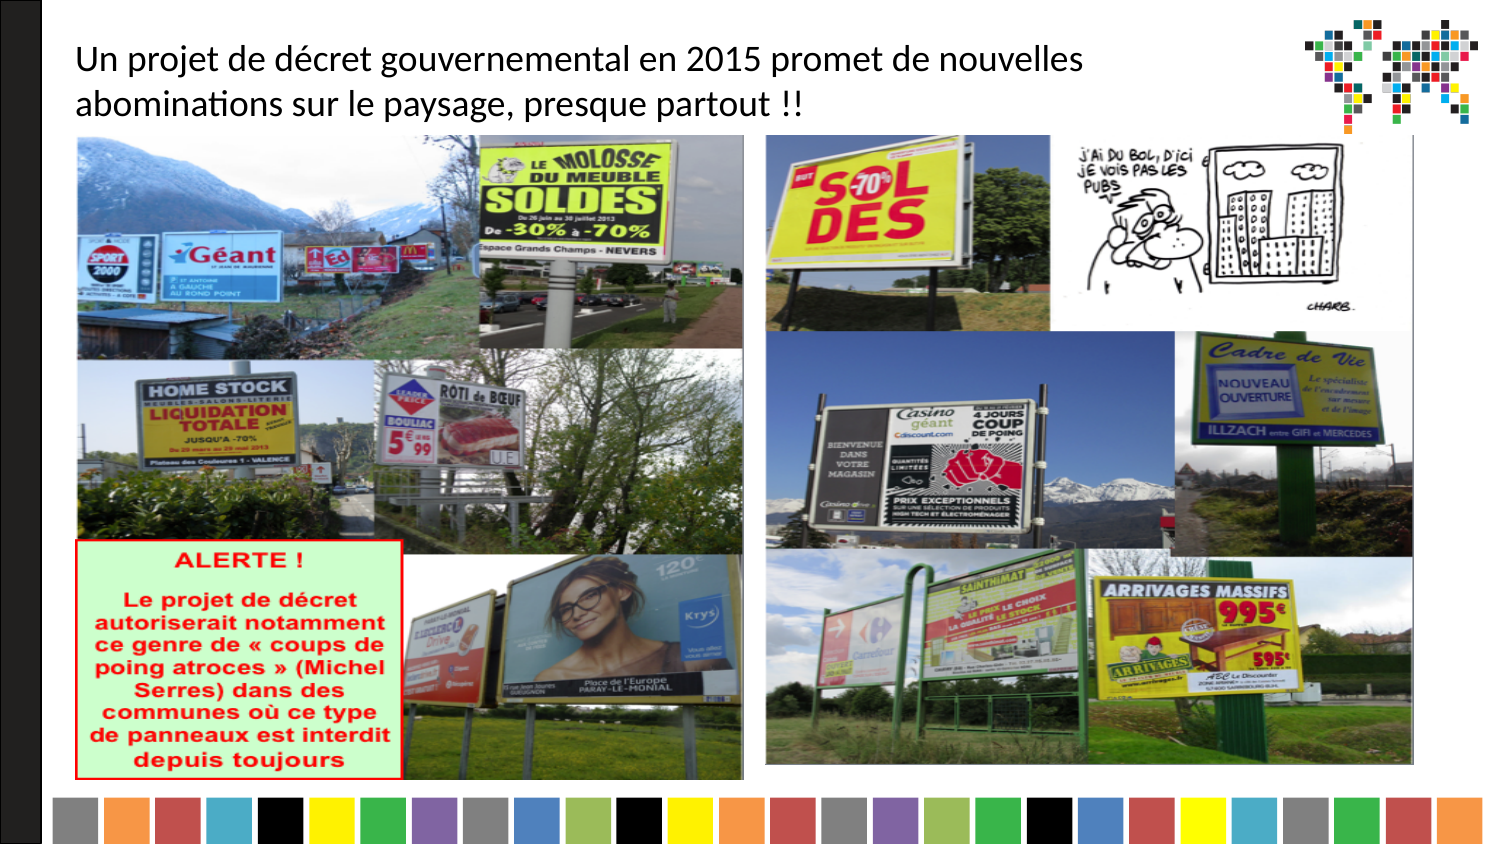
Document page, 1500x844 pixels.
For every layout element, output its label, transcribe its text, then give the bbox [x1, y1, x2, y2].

picture [75, 149, 744, 781]
picture [765, 135, 1414, 766]
picture [1305, 20, 1478, 134]
text_box Un projet de décret gouvernemental en 2015 promet de nouvelles abominations sur le paysage, presque partout !! [75, 8, 1296, 149]
